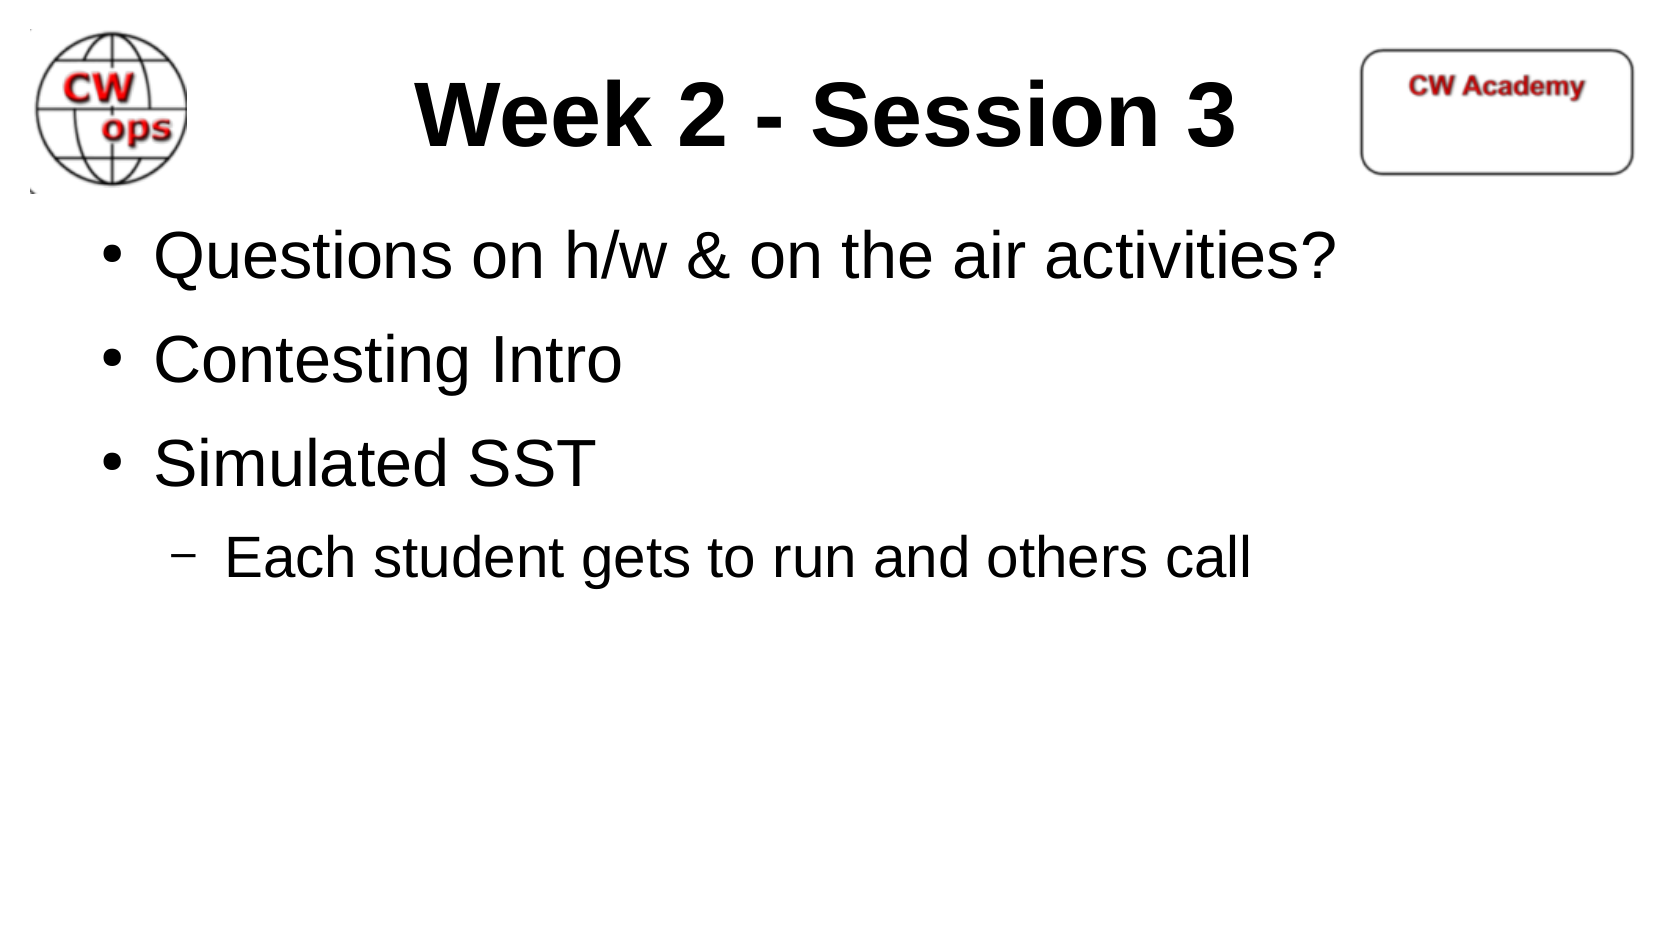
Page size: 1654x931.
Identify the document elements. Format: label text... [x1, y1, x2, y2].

picture [1571, 37, 1640, 186]
title Week 2 - Session 3 [82, 37, 1571, 193]
list Questions on h/w & on the air activities? Contesting Intro Simulated SST Each student gets to run and others call [82, 217, 1571, 758]
picture [30, 29, 187, 194]
